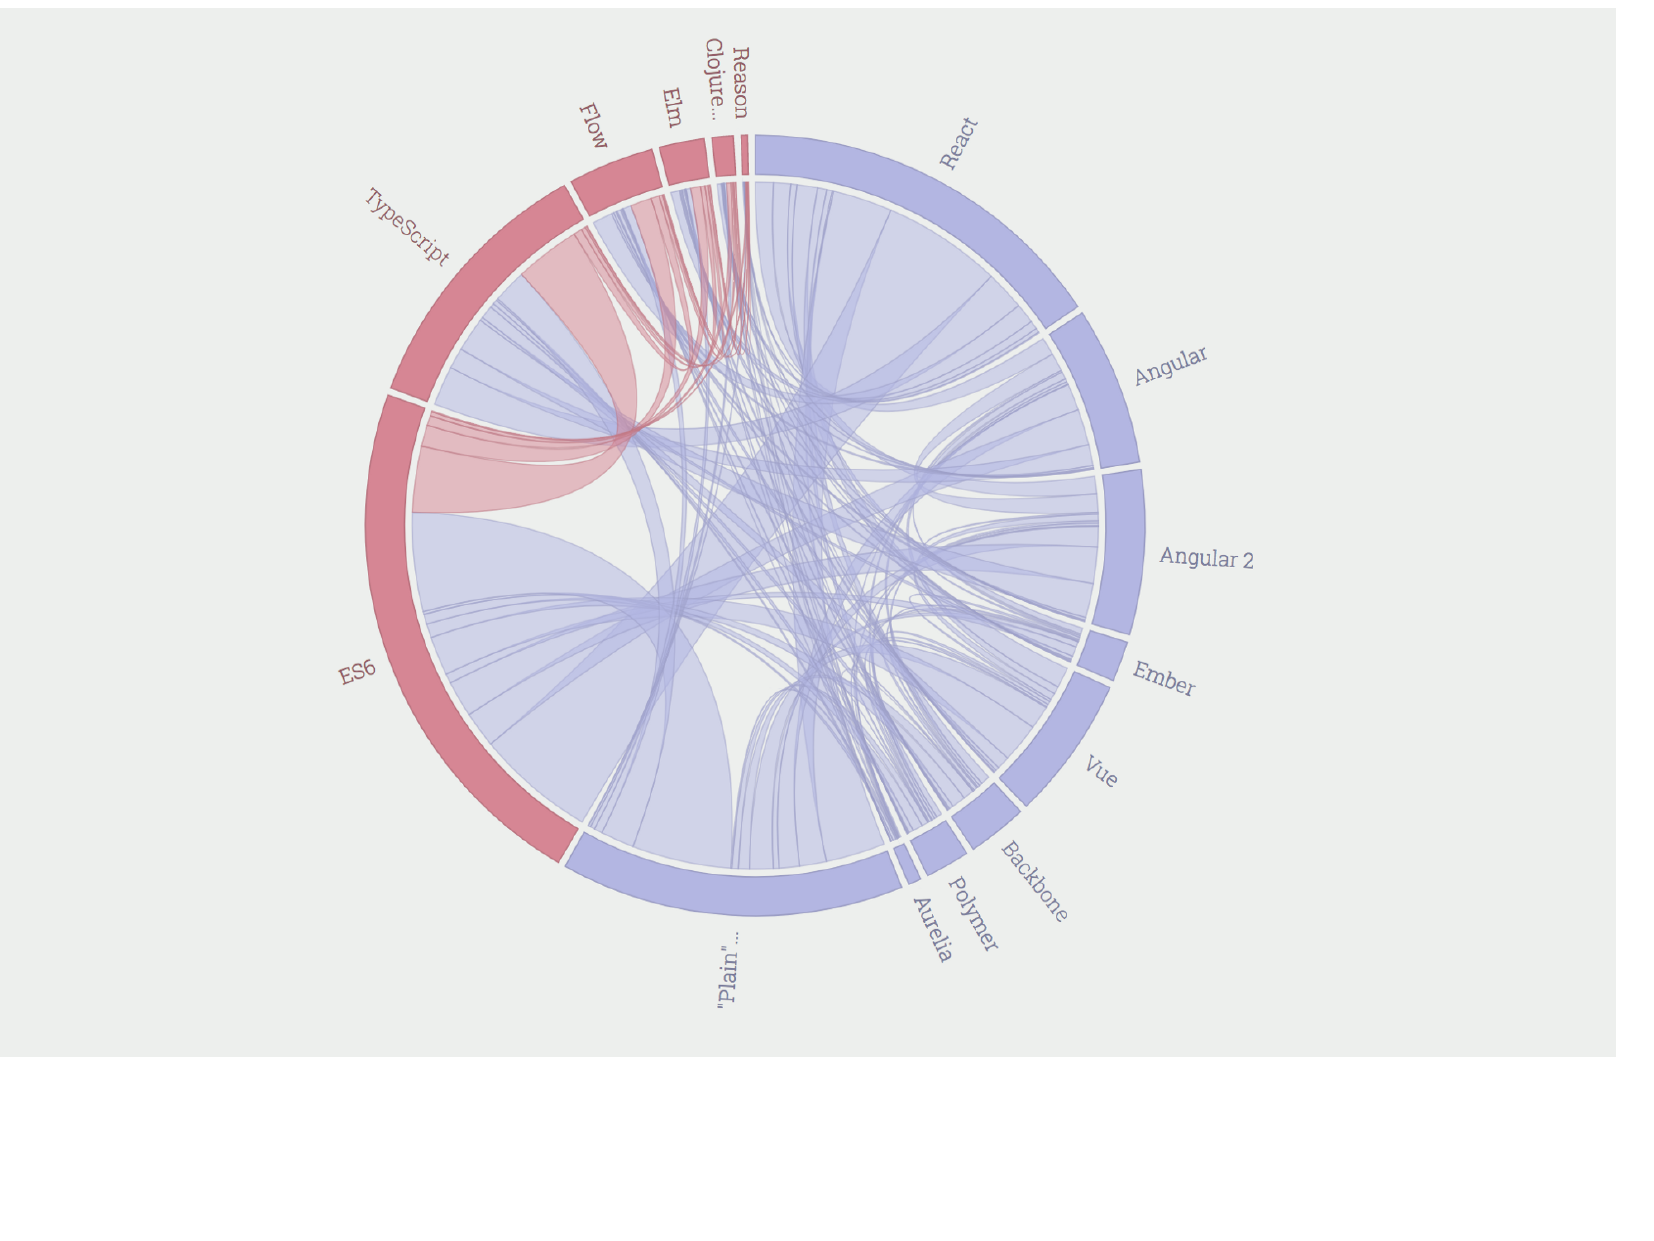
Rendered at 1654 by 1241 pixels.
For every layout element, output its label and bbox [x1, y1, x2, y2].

picture [0, 8, 1616, 1057]
